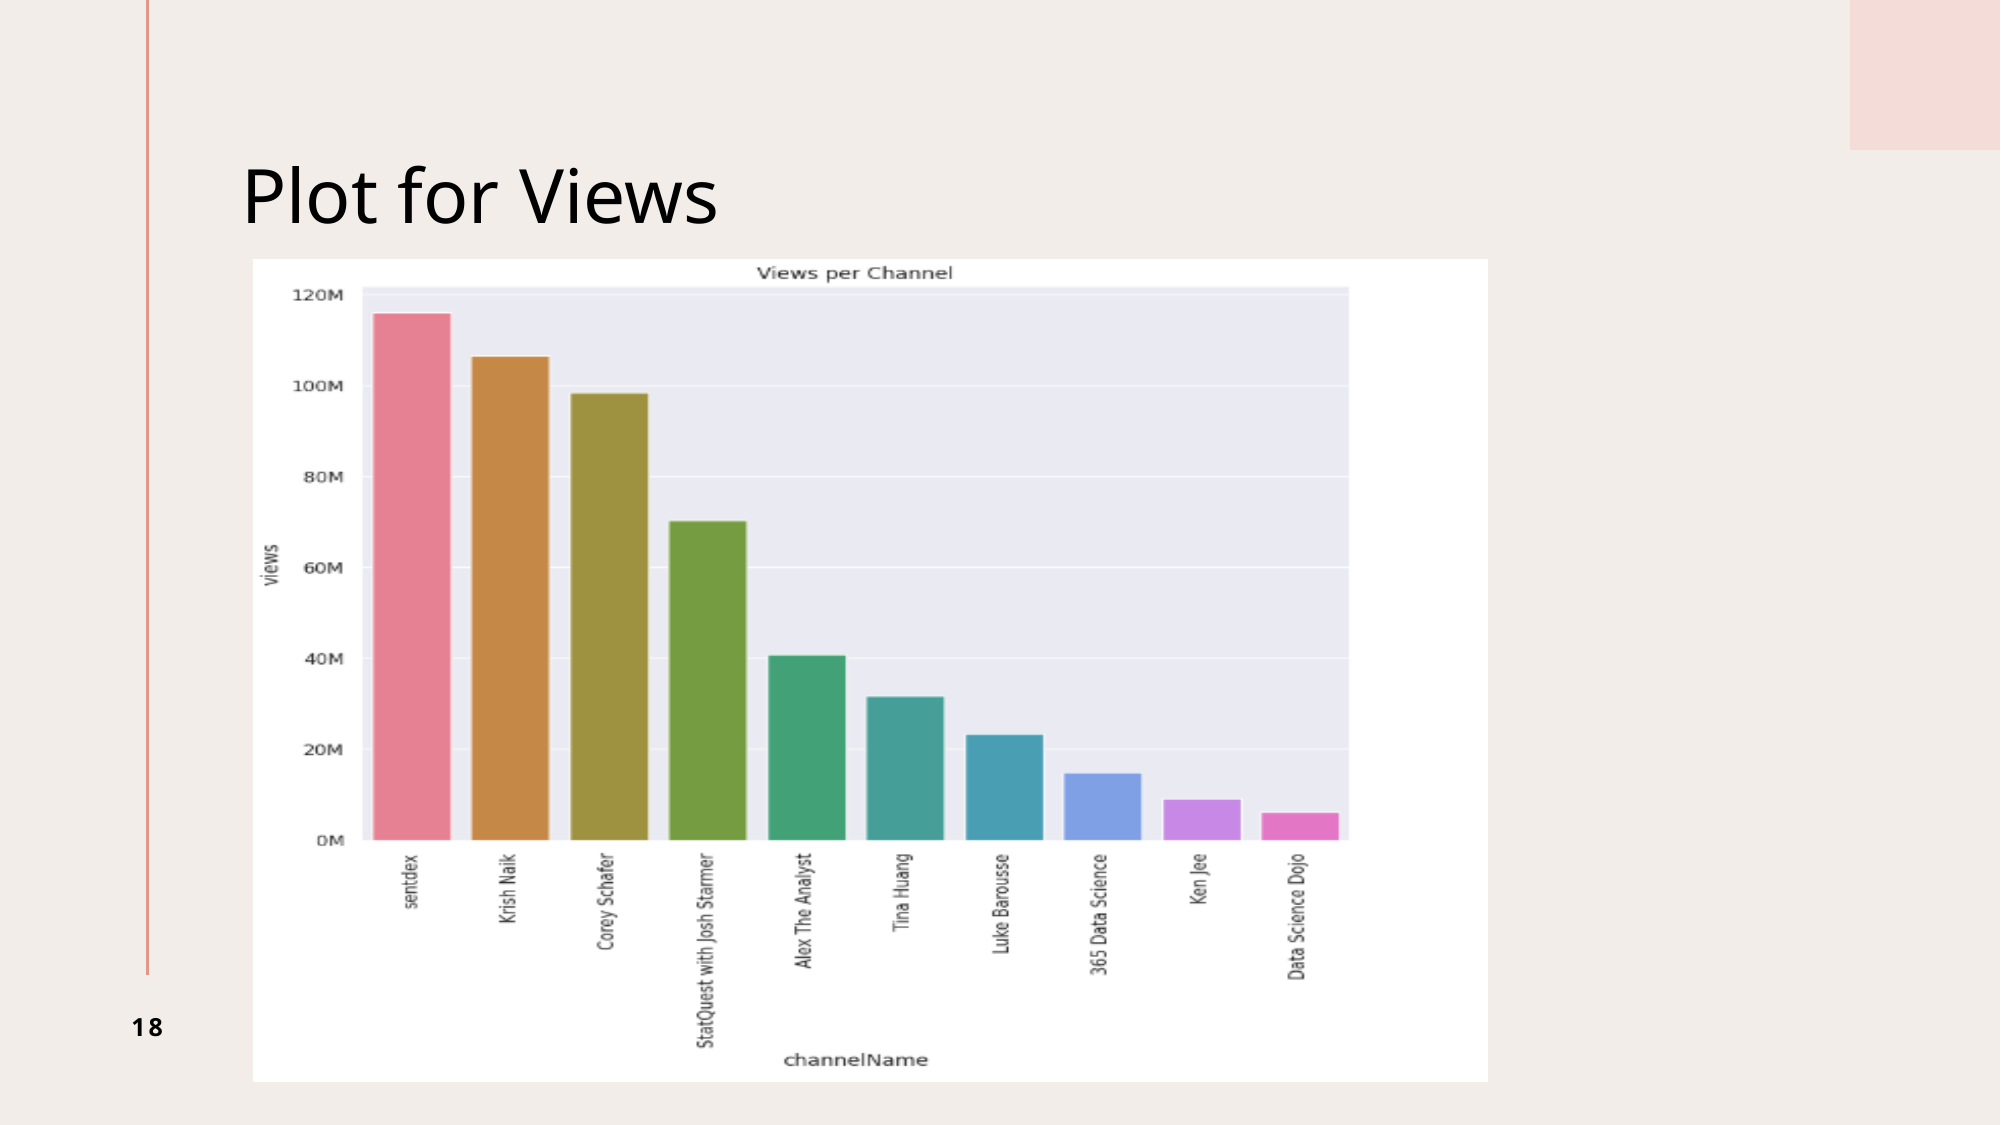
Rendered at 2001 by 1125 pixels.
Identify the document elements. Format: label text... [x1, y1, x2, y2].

title Plot for Views [240, 82, 1851, 317]
text_box [67, 975, 227, 1082]
picture [253, 259, 1488, 1082]
